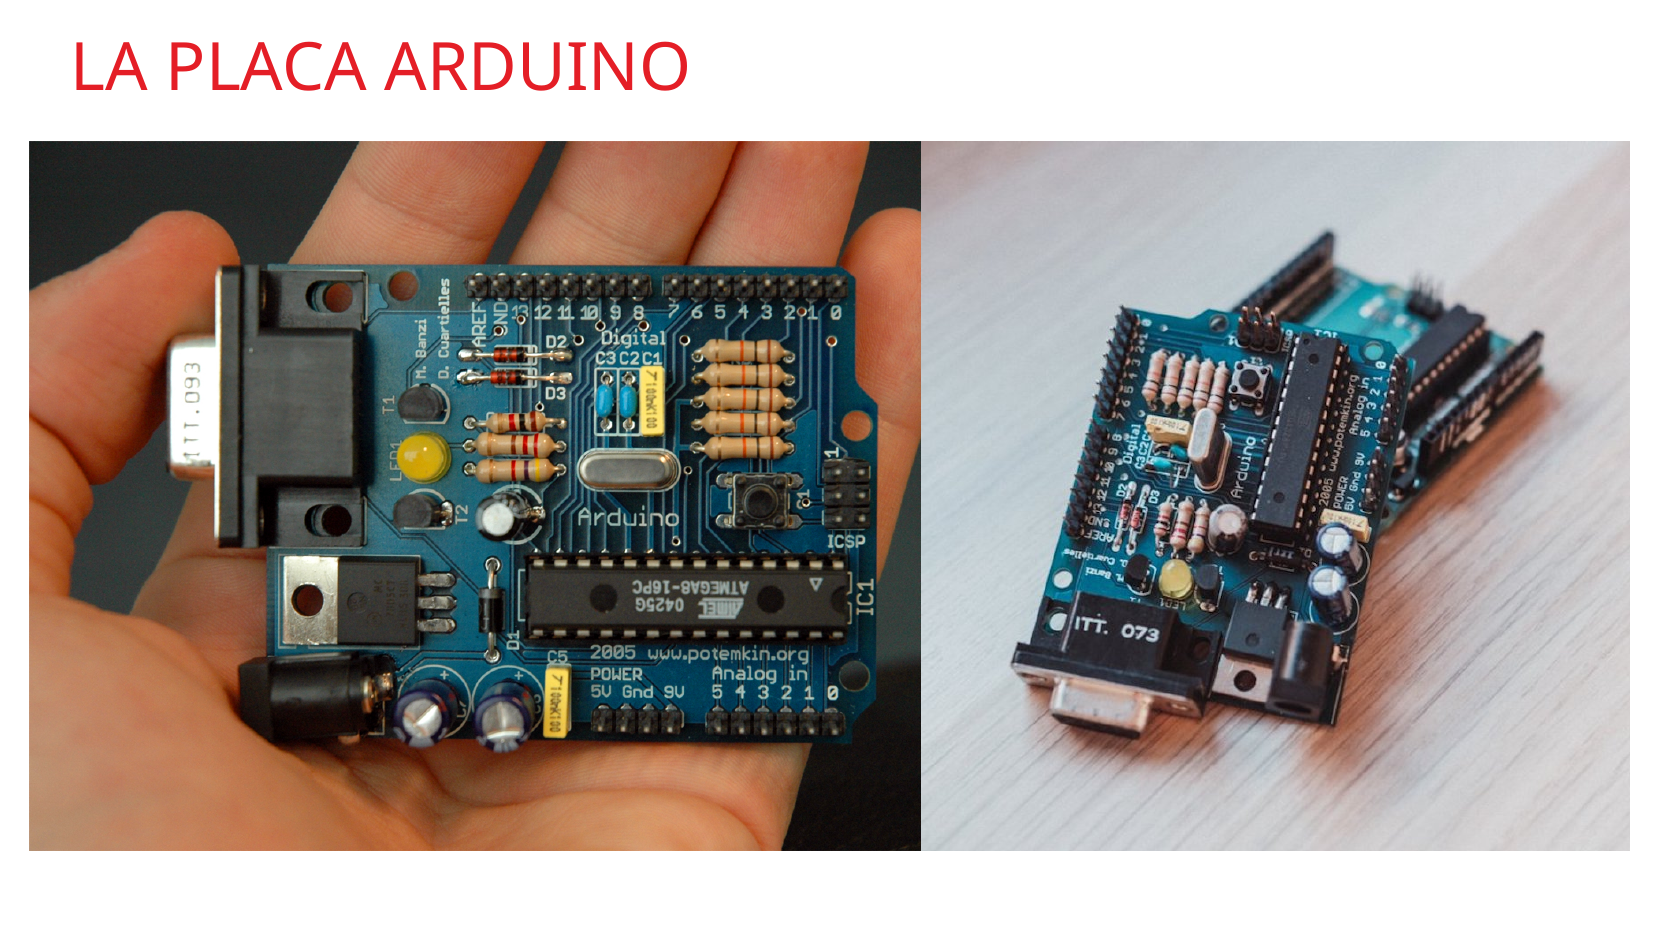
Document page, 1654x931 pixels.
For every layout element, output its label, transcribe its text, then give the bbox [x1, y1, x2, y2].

title LA PLACA ARDUINO [70, 11, 1347, 118]
picture [29, 141, 1630, 851]
